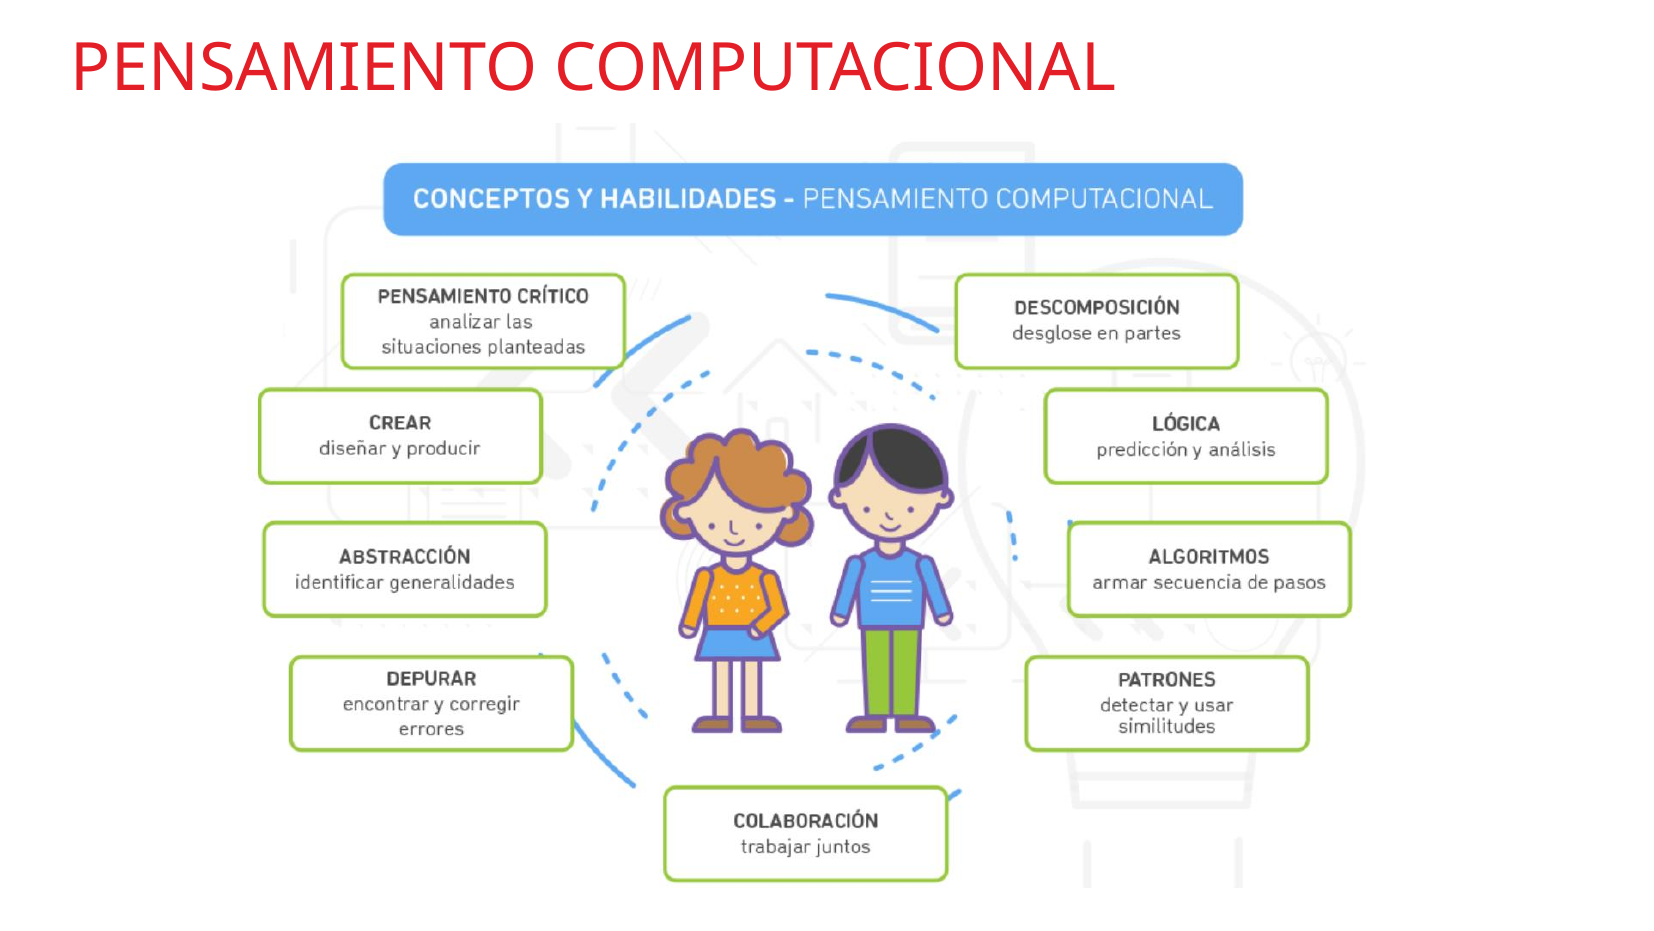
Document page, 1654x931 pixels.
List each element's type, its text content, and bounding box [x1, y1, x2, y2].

title PENSAMIENTO COMPUTACIONAL [70, 11, 1347, 118]
picture [137, 123, 1517, 888]
